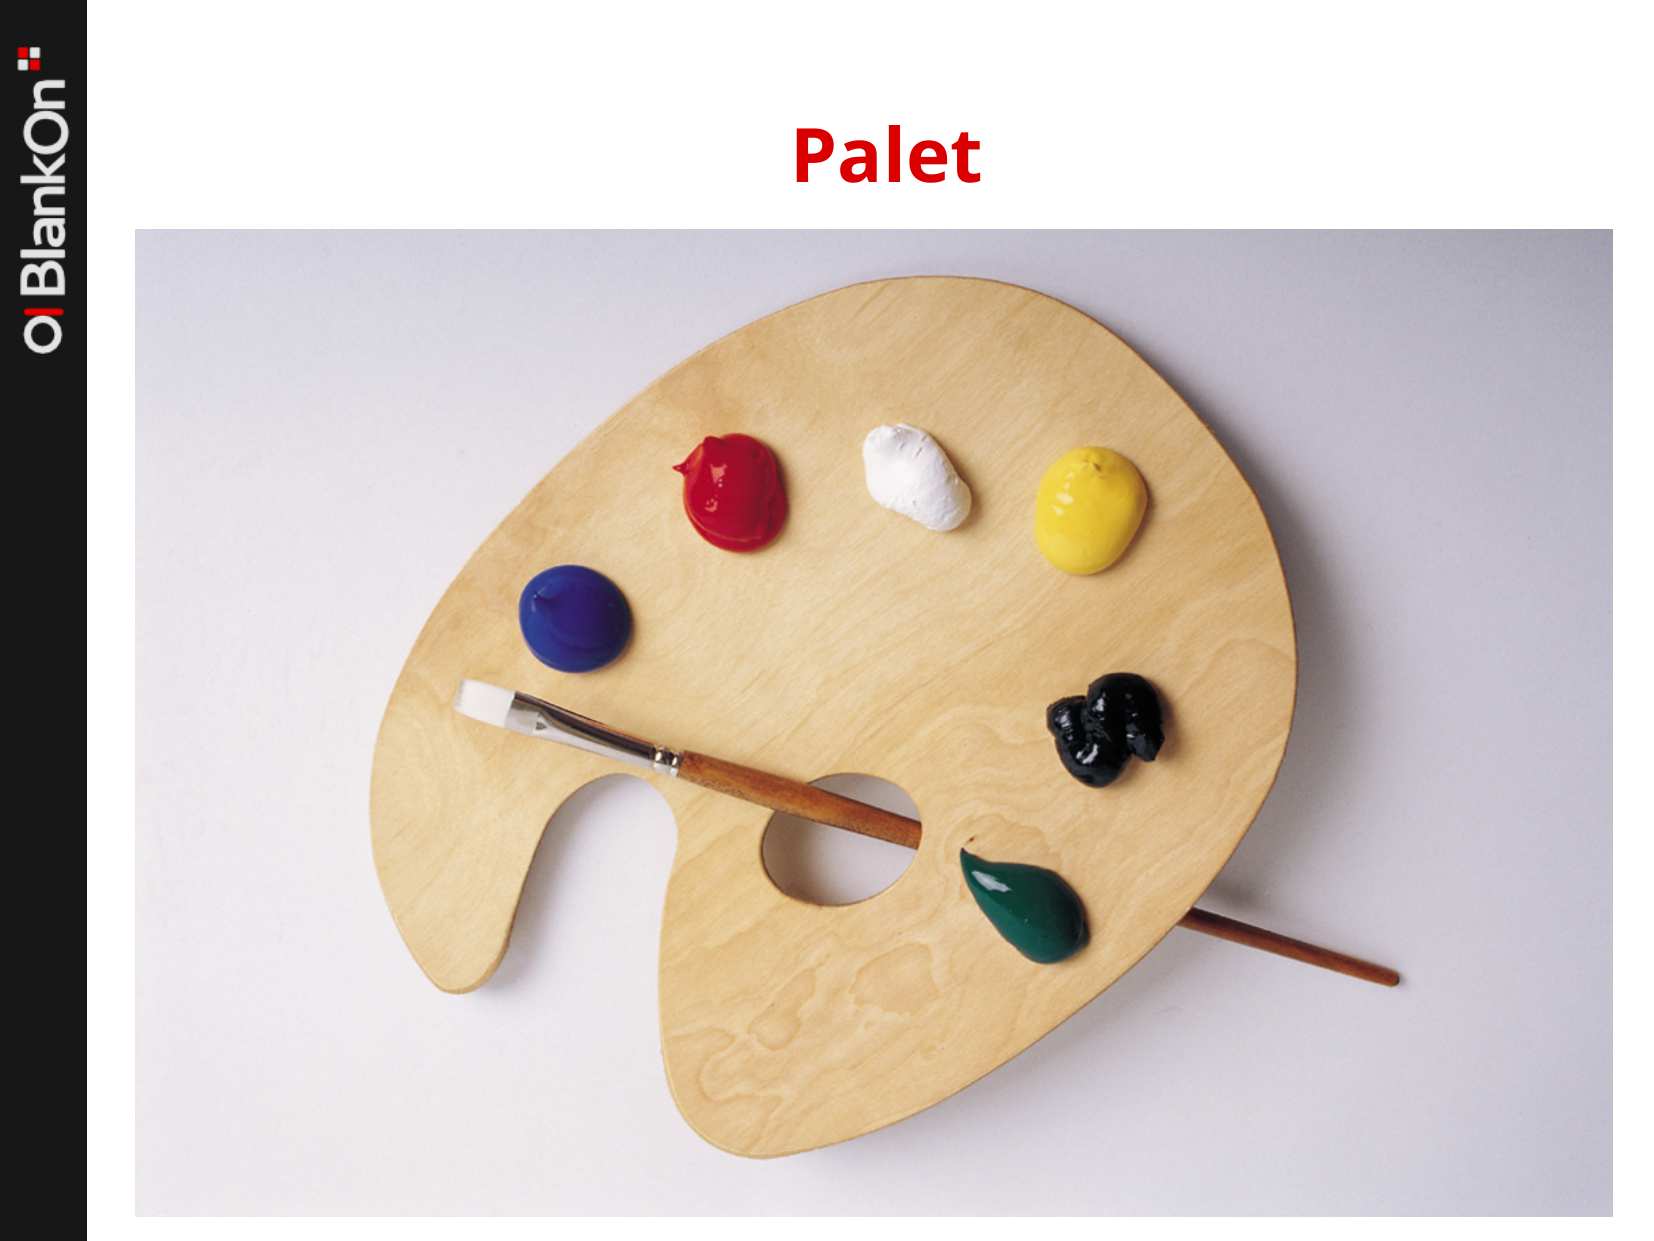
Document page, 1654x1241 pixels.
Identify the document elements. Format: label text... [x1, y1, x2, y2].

title Palet [124, 49, 1613, 257]
picture [0, 0, 87, 1241]
picture [135, 229, 1613, 1217]
